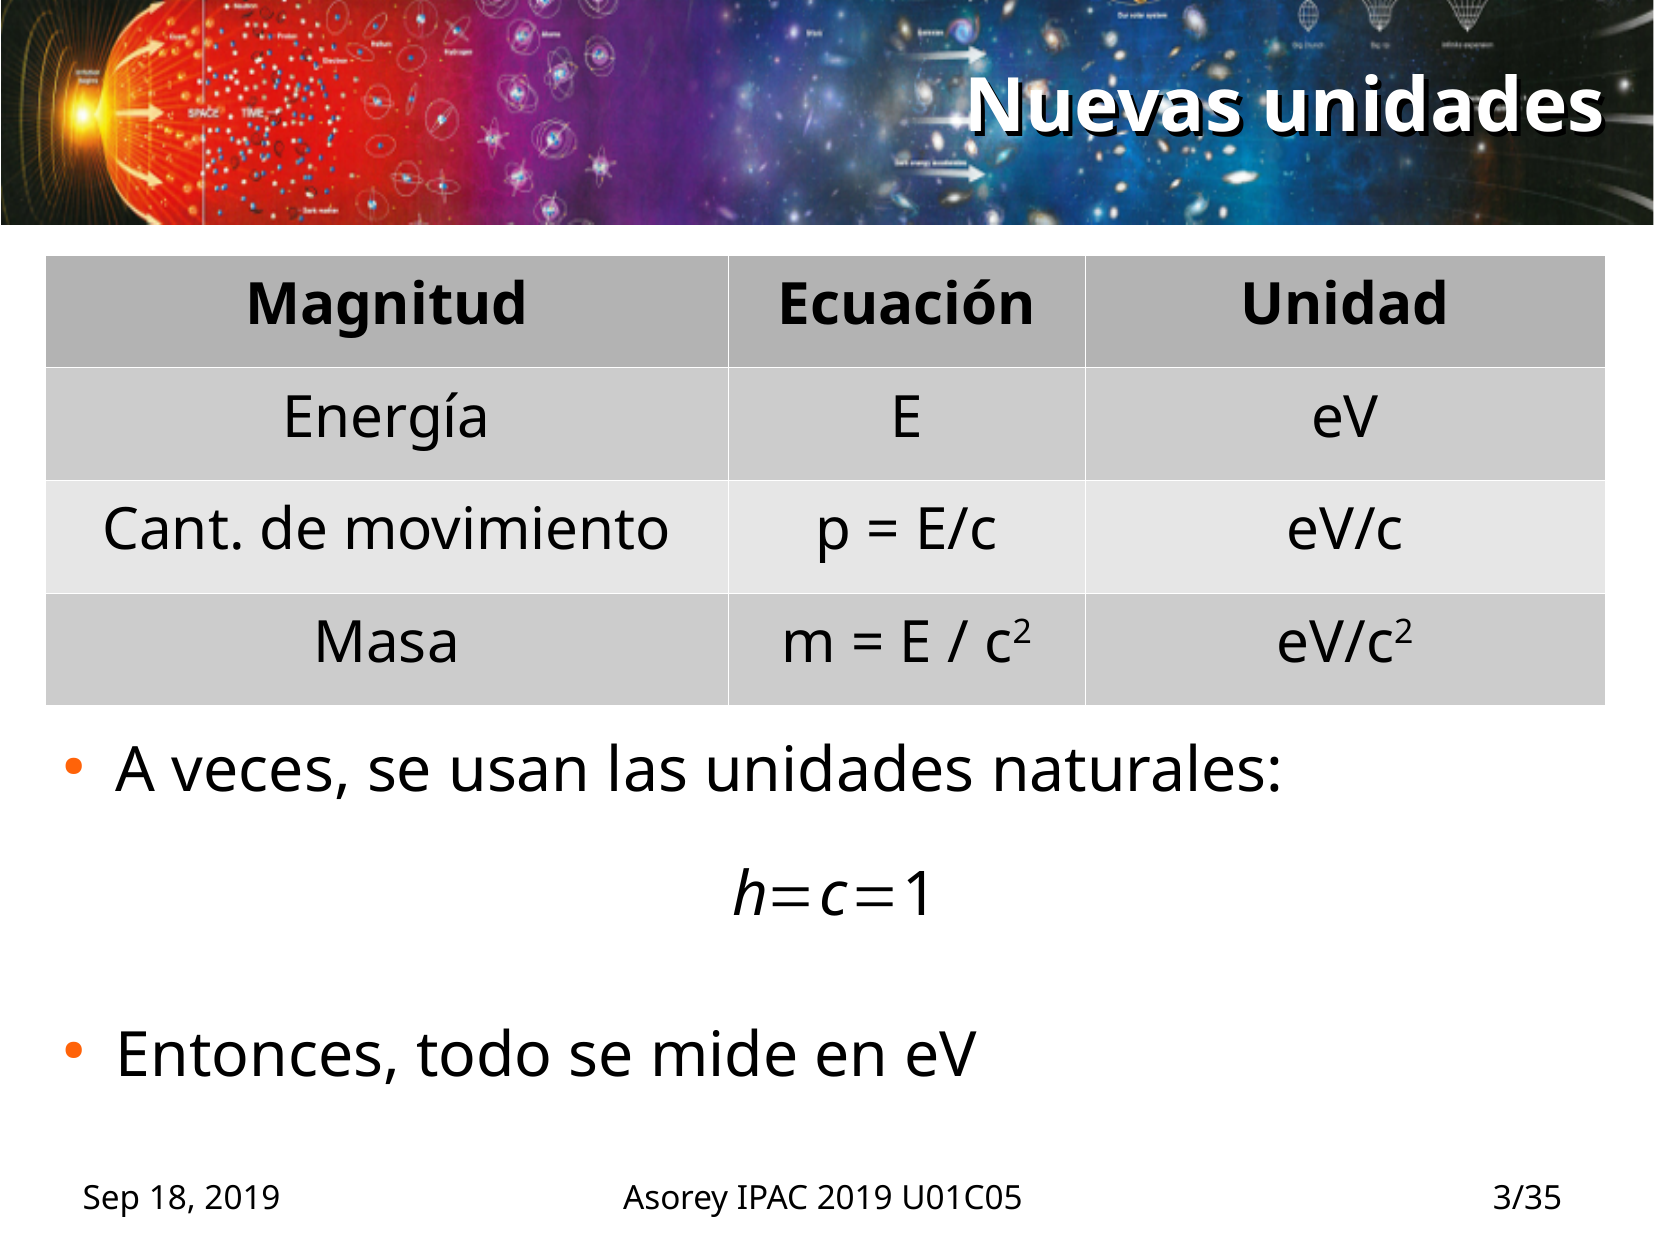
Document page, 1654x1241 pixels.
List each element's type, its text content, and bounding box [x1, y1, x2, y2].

table_cell Masa [46, 594, 728, 705]
table_cell eV [1086, 368, 1605, 480]
table_cell eV/c [1086, 481, 1605, 593]
picture [1, 0, 1654, 225]
chart [725, 854, 931, 931]
list A veces, se usan las unidades naturales: Entonces, todo se mide en eV [45, 725, 1606, 1155]
table_cell Energía [46, 368, 728, 480]
title Nuevas unidades [45, 15, 1606, 191]
table_cell p = E/c [729, 481, 1085, 593]
table_cell E [729, 368, 1085, 480]
table_cell eV/c2 [1086, 594, 1605, 705]
table_cell m = E / c2 [729, 594, 1085, 705]
table_header Ecuación [729, 256, 1085, 367]
table_header Magnitud [46, 256, 728, 367]
table_header Unidad [1086, 256, 1605, 367]
table_cell Cant. de movimiento [46, 481, 728, 593]
